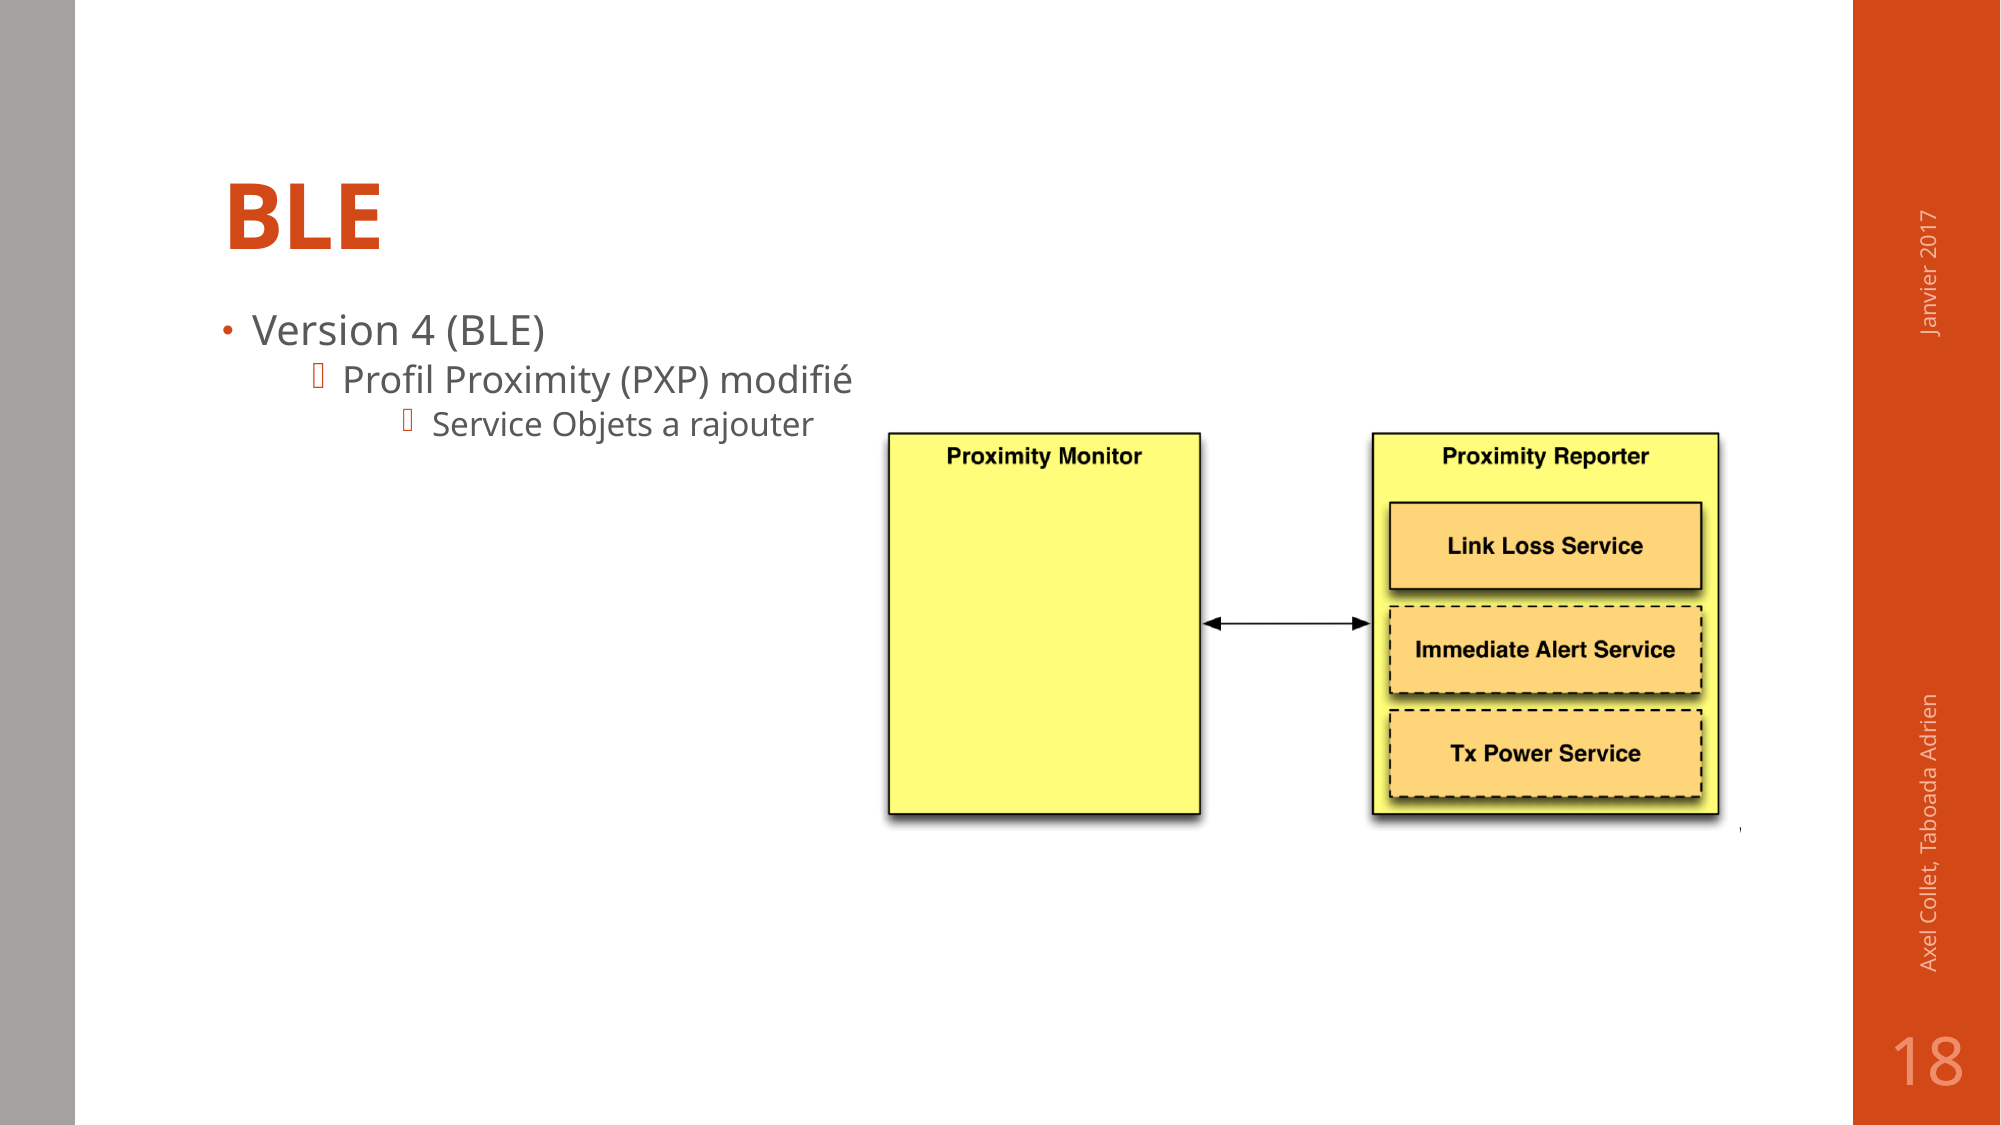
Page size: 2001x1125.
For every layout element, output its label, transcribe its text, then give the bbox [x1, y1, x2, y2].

title BLE [206, 48, 1797, 278]
picture [870, 416, 1741, 833]
text_box [1852, 1012, 2000, 1110]
text_box Axel Collet, Taboada Adrien [1897, 400, 1958, 988]
list Version 4 (BLE) Profil Proximity (PXP) modifié Service Objets a rajouter [206, 299, 942, 1014]
text_box Janvier 2017 [1897, 37, 1958, 351]
